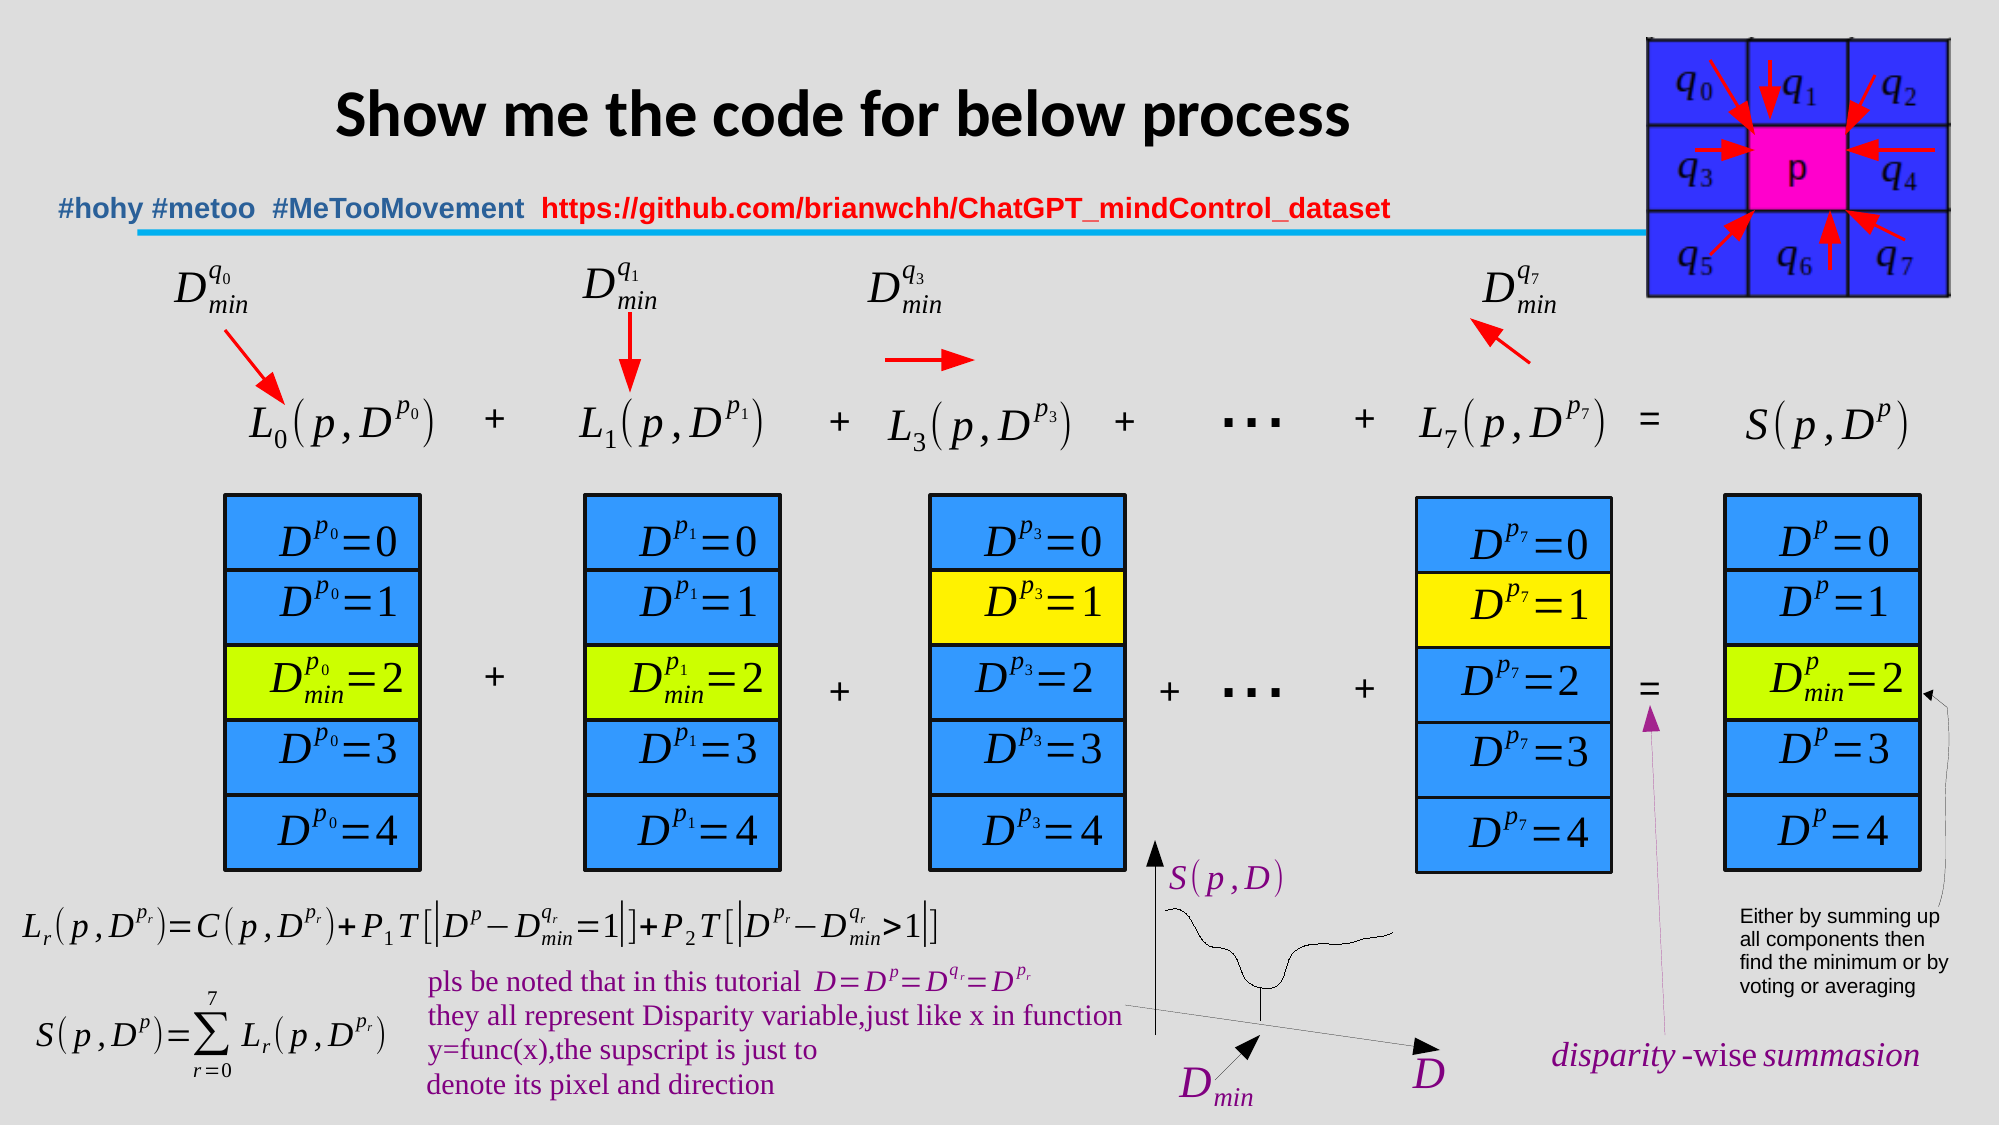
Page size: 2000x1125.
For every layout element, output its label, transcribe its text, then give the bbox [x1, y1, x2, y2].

chart [1170, 1050, 1260, 1113]
chart [1760, 646, 1911, 708]
chart [1410, 389, 1613, 454]
picture [1646, 37, 1951, 300]
chart [270, 510, 405, 567]
chart [1770, 570, 1896, 626]
chart [240, 389, 443, 454]
chart [975, 717, 1109, 774]
chart [630, 510, 765, 567]
chart [975, 510, 1110, 567]
chart [15, 900, 946, 951]
text_box [930, 495, 1126, 871]
text_box [1725, 495, 1921, 871]
chart [1451, 649, 1587, 705]
chart [1459, 801, 1597, 858]
text_box + [1126, 663, 1185, 721]
chart [420, 960, 1131, 1102]
chart [260, 646, 411, 709]
chart [973, 798, 1110, 856]
chart [630, 717, 764, 774]
chart [965, 646, 1100, 703]
chart [1545, 1035, 1927, 1074]
chart [975, 570, 1110, 627]
chart [628, 798, 765, 856]
chart [1461, 719, 1596, 777]
text_box + [795, 663, 886, 721]
text_box = [1612, 660, 1696, 717]
text_box [225, 495, 421, 871]
text_box ... [1185, 345, 1321, 453]
chart [1770, 510, 1897, 566]
chart [268, 798, 406, 856]
chart [165, 254, 255, 319]
text_box + [1320, 660, 1411, 717]
chart [573, 251, 664, 315]
chart [270, 570, 405, 627]
chart [570, 389, 772, 454]
text_box ... [1185, 615, 1321, 723]
chart [630, 570, 764, 627]
chart [1461, 512, 1596, 570]
chart [620, 646, 771, 709]
text_box + [450, 389, 541, 447]
text_box + [795, 393, 878, 451]
chart [1768, 798, 1897, 855]
chart [858, 254, 949, 319]
text_box = [1613, 389, 1696, 447]
chart [1161, 858, 1291, 901]
chart [270, 717, 405, 774]
chart [1461, 572, 1596, 630]
text_box + [450, 648, 541, 706]
chart [1737, 392, 1916, 456]
text_box Show me the code for below process [327, 62, 1360, 158]
chart [1403, 1041, 1453, 1105]
text_box + [1081, 393, 1171, 451]
text_box Either by summing up all components then find the minimum or by voting or averaging [1725, 897, 1966, 1006]
text_box #hohy #metoo #MeTooMovement https://github.com/brianwchh/ChatGPT_mindControl_dataset [0, 184, 1646, 233]
text_box + [1321, 389, 1411, 447]
text_box [1416, 497, 1612, 873]
chart [28, 986, 393, 1082]
text_box [585, 495, 781, 871]
chart [878, 393, 1081, 457]
chart [1770, 717, 1896, 773]
chart [1473, 254, 1563, 319]
